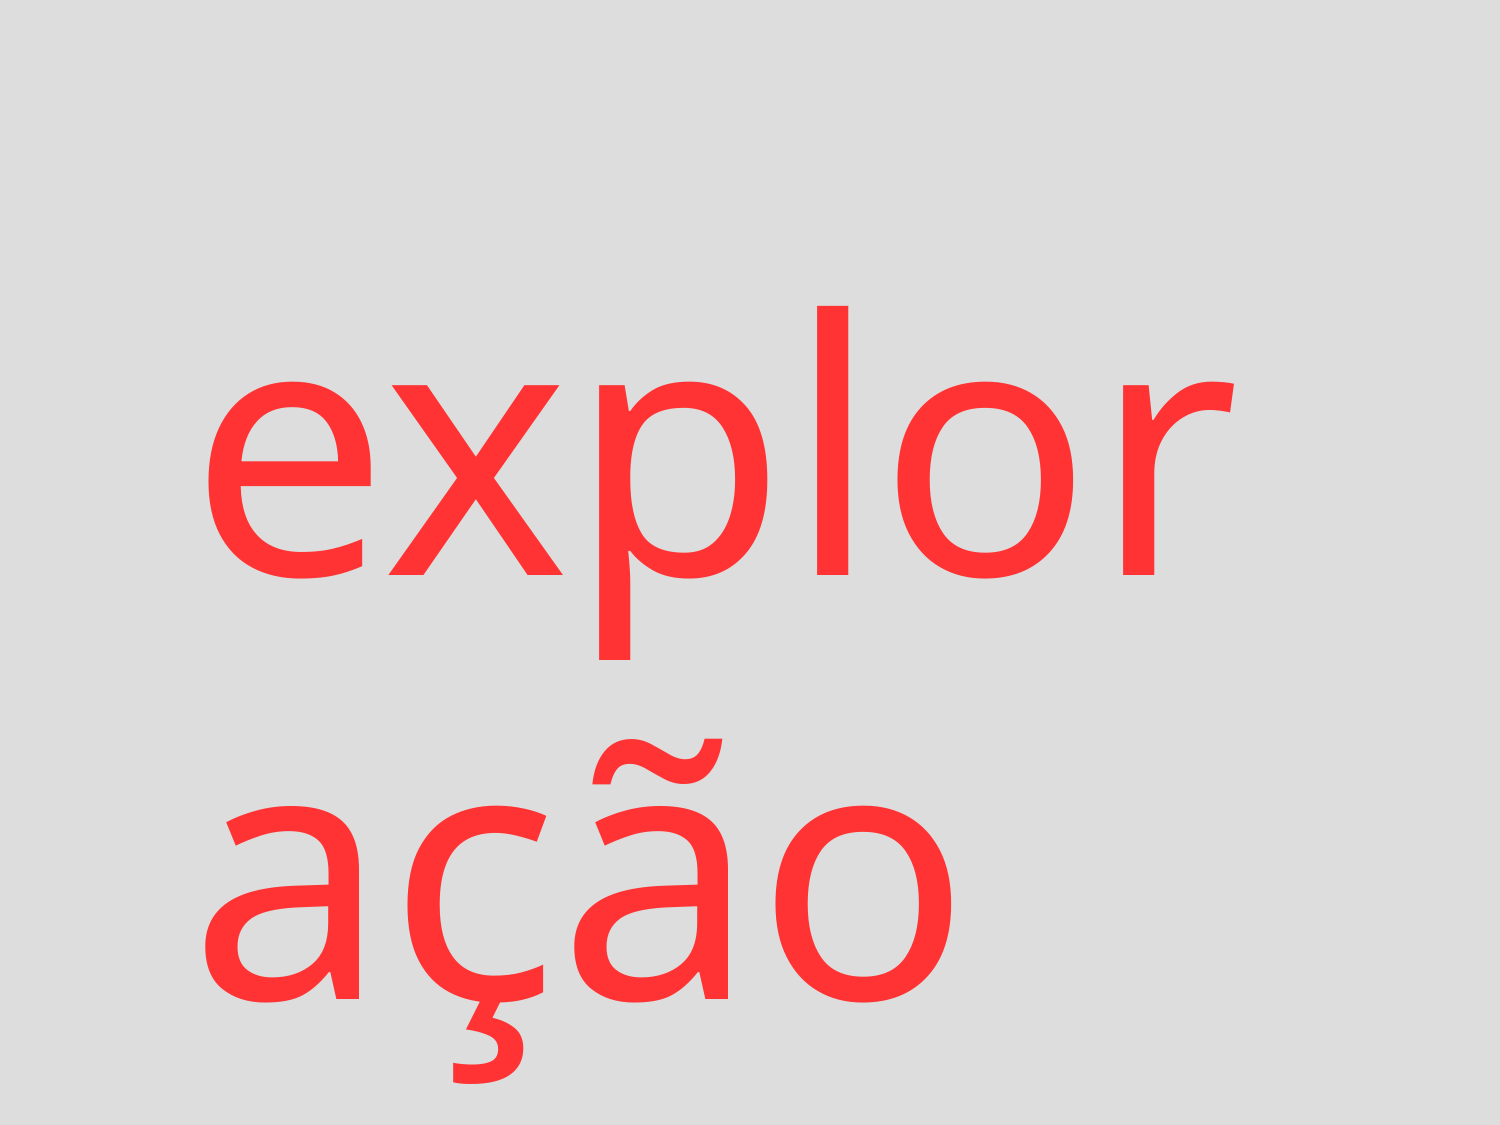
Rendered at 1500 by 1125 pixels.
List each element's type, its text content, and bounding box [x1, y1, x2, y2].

title exploração interatividade [133, 207, 1367, 918]
